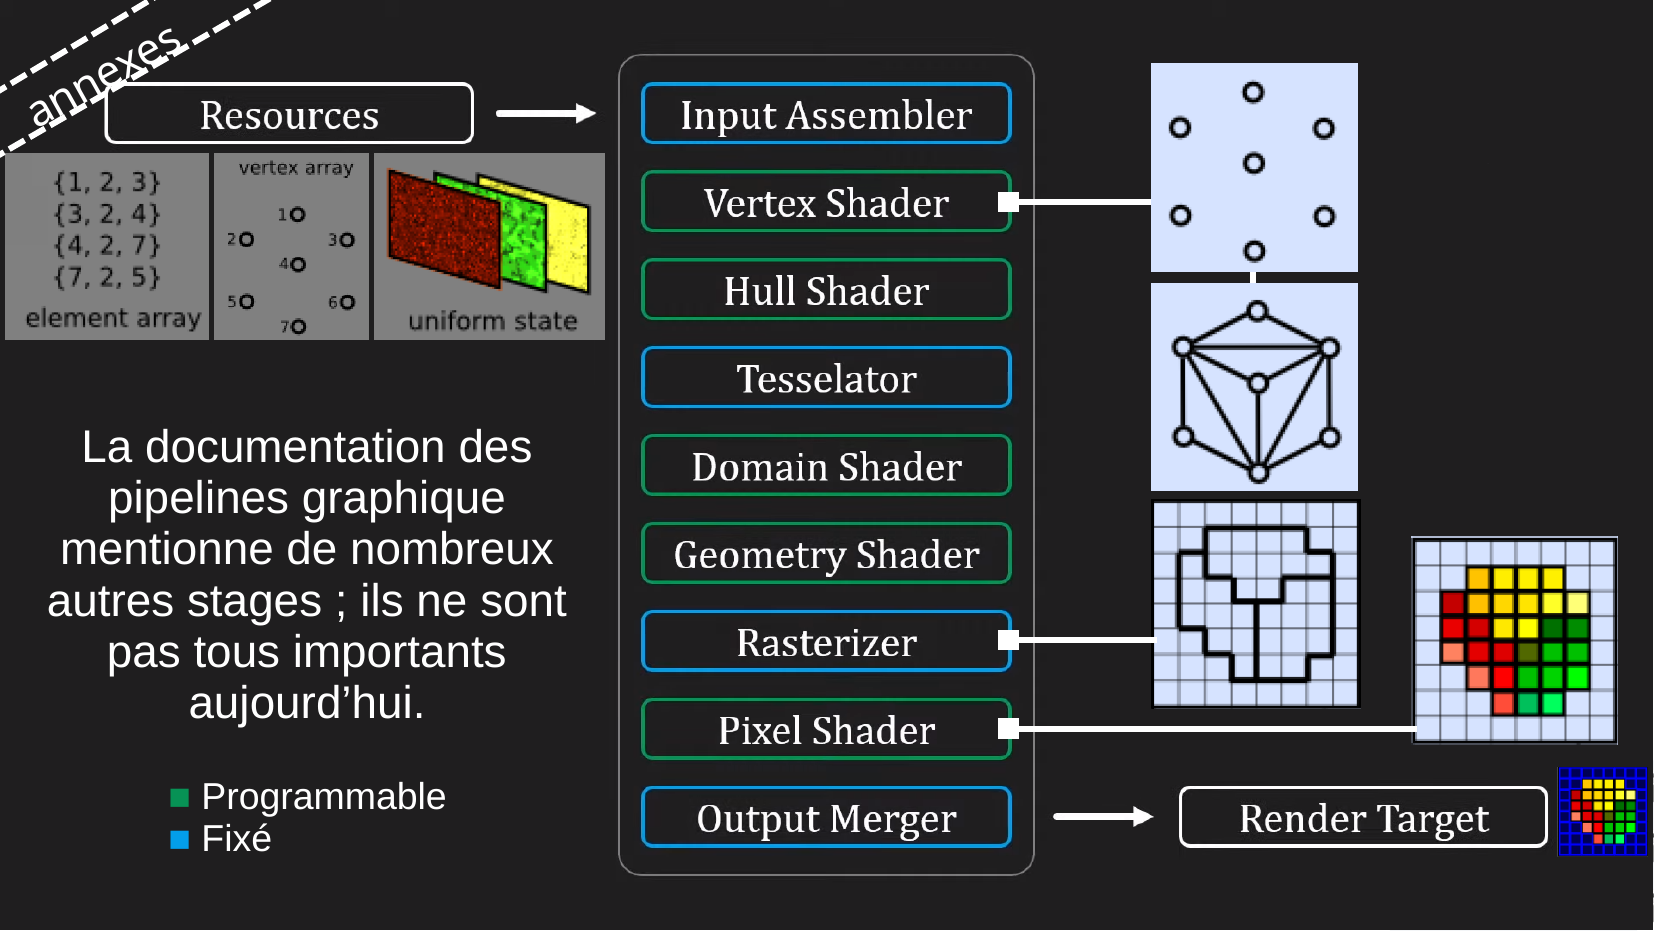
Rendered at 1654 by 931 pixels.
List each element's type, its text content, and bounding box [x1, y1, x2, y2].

text_box La documentation des pipelines graphique mentionne de nombreux autres stages ; ils ne sont pas tous importants aujourd’hui. [11, 413, 603, 810]
text_box ■ Programmable ■ Fixé [153, 810, 473, 909]
text_box annexes [0, 0, 225, 153]
picture [0, 0, 142, 86]
picture [0, 0, 1654, 930]
